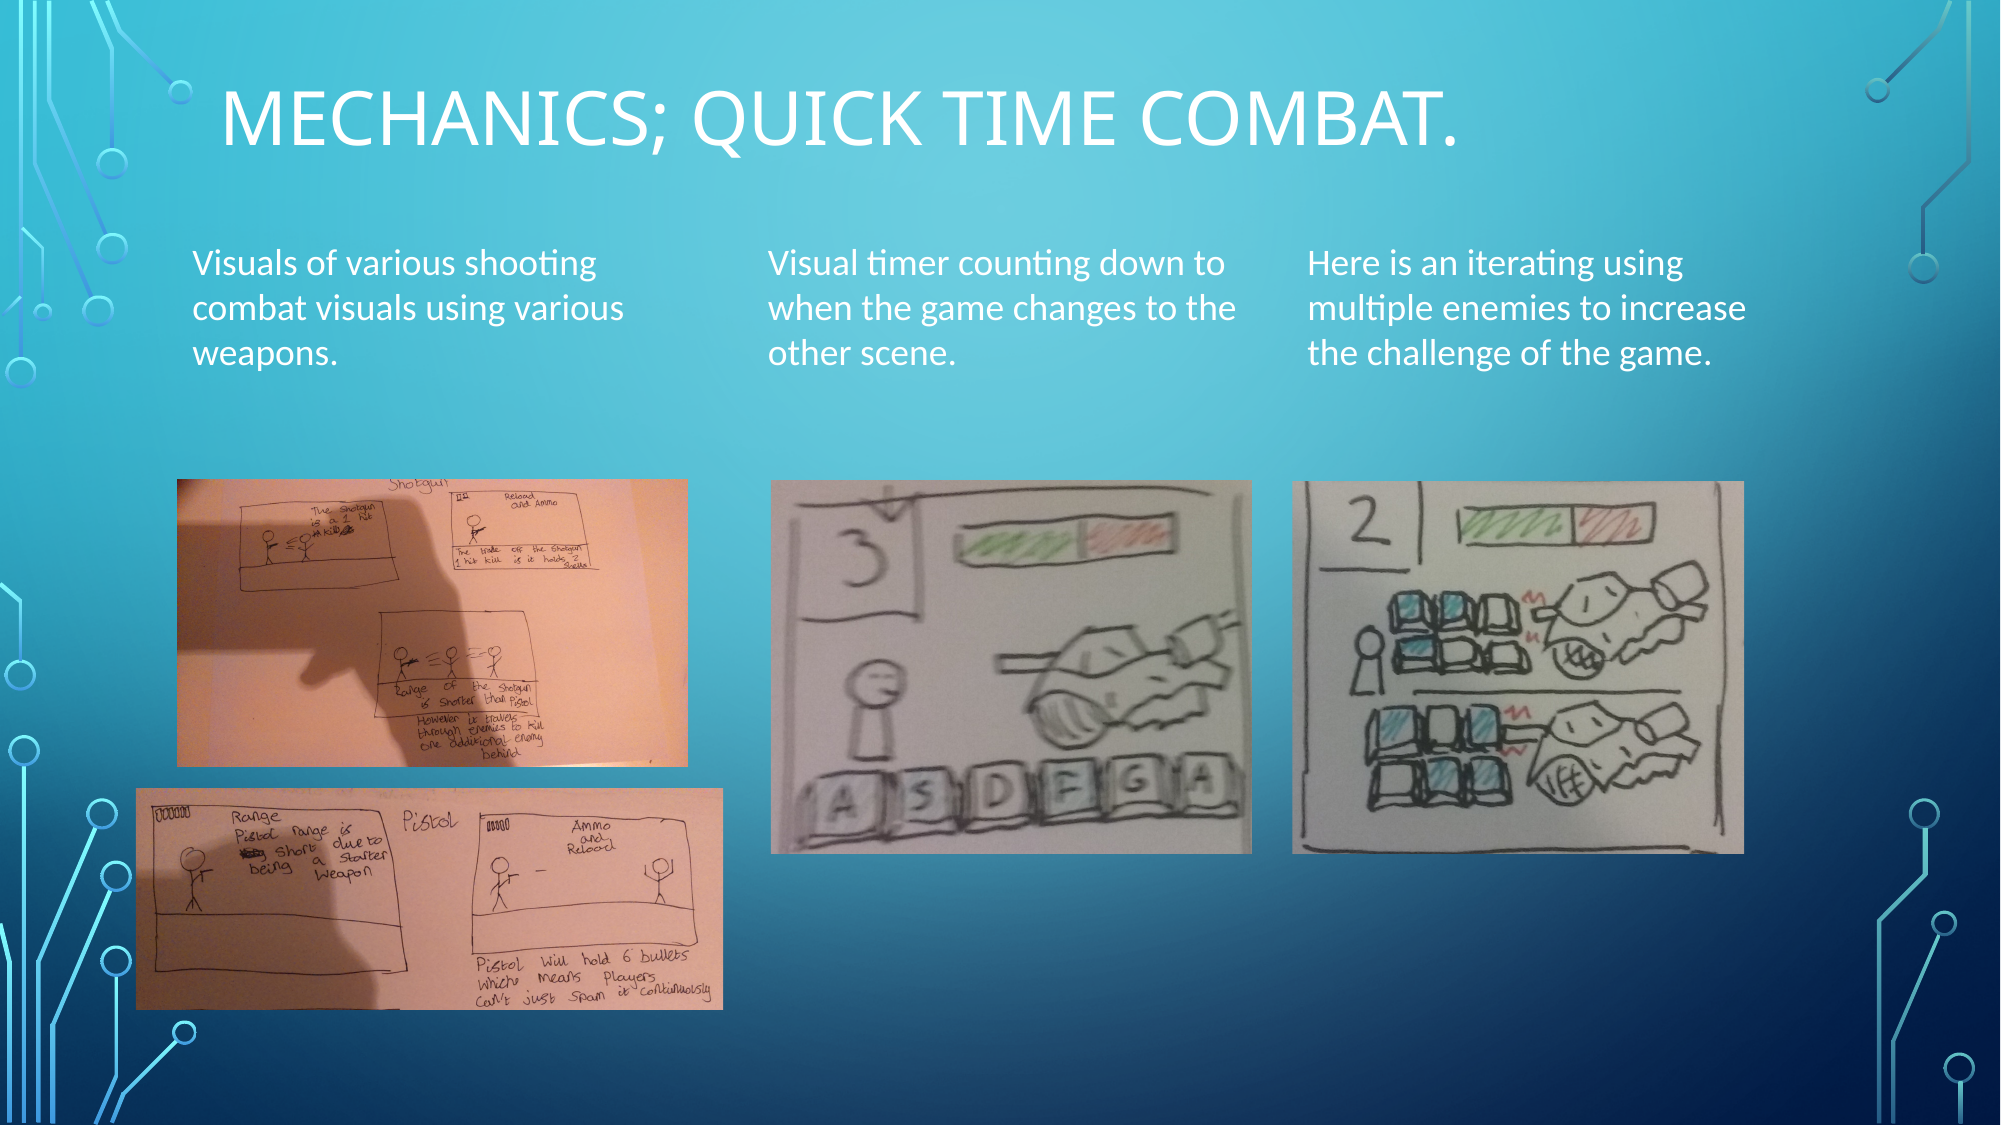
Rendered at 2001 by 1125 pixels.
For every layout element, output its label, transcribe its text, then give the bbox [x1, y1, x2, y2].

picture [770, 480, 1252, 854]
picture [1292, 481, 1745, 854]
title Mechanics; Quick time combat. [204, 0, 1830, 243]
picture [135, 788, 724, 1010]
picture [177, 480, 688, 767]
text_box Visuals of various shooting combat visuals using various weapons. [177, 230, 688, 382]
text_box Here is an iterating using multiple enemies to increase the challenge of the game. [1292, 230, 1803, 382]
text_box Visual timer counting down to when the game changes to the other scene. [752, 230, 1263, 382]
